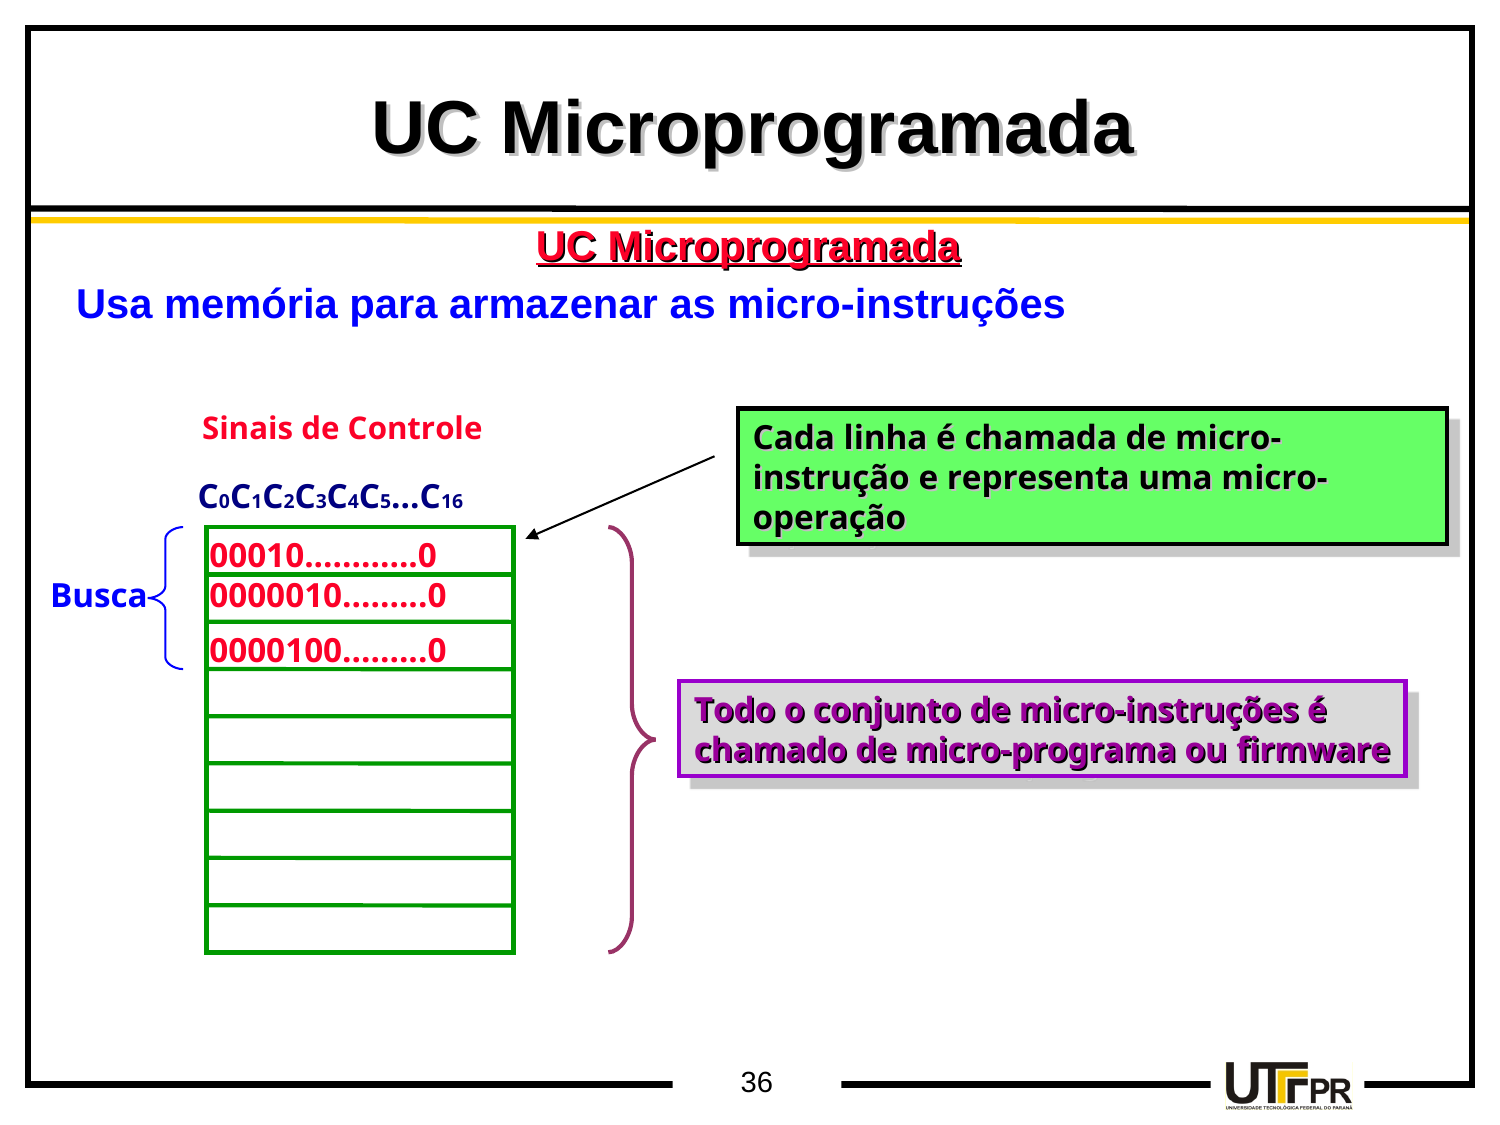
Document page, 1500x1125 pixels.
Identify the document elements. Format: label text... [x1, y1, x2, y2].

text_box 0000100.........0 [194, 622, 526, 677]
text_box 0000010.........0 [194, 566, 526, 622]
text_box 00010............0 [194, 527, 526, 566]
text_box Cada linha é chamada de micro-instrução e representa uma micro-operação [737, 408, 1447, 545]
title UC Microprogramada [29, 85, 1477, 180]
text_box Sinais de Controle [153, 400, 532, 454]
picture [1225, 1062, 1353, 1110]
text_box Todo o conjunto de micro-instruções é chamado de micro-programa ou firmware [679, 680, 1406, 776]
text_box Busca [35, 566, 163, 622]
text_box C0C1C2C3C4C5...C16 [183, 467, 532, 524]
list UC Microprogramada Usa memória para armazenar as micro-instruções [61, 220, 1436, 494]
